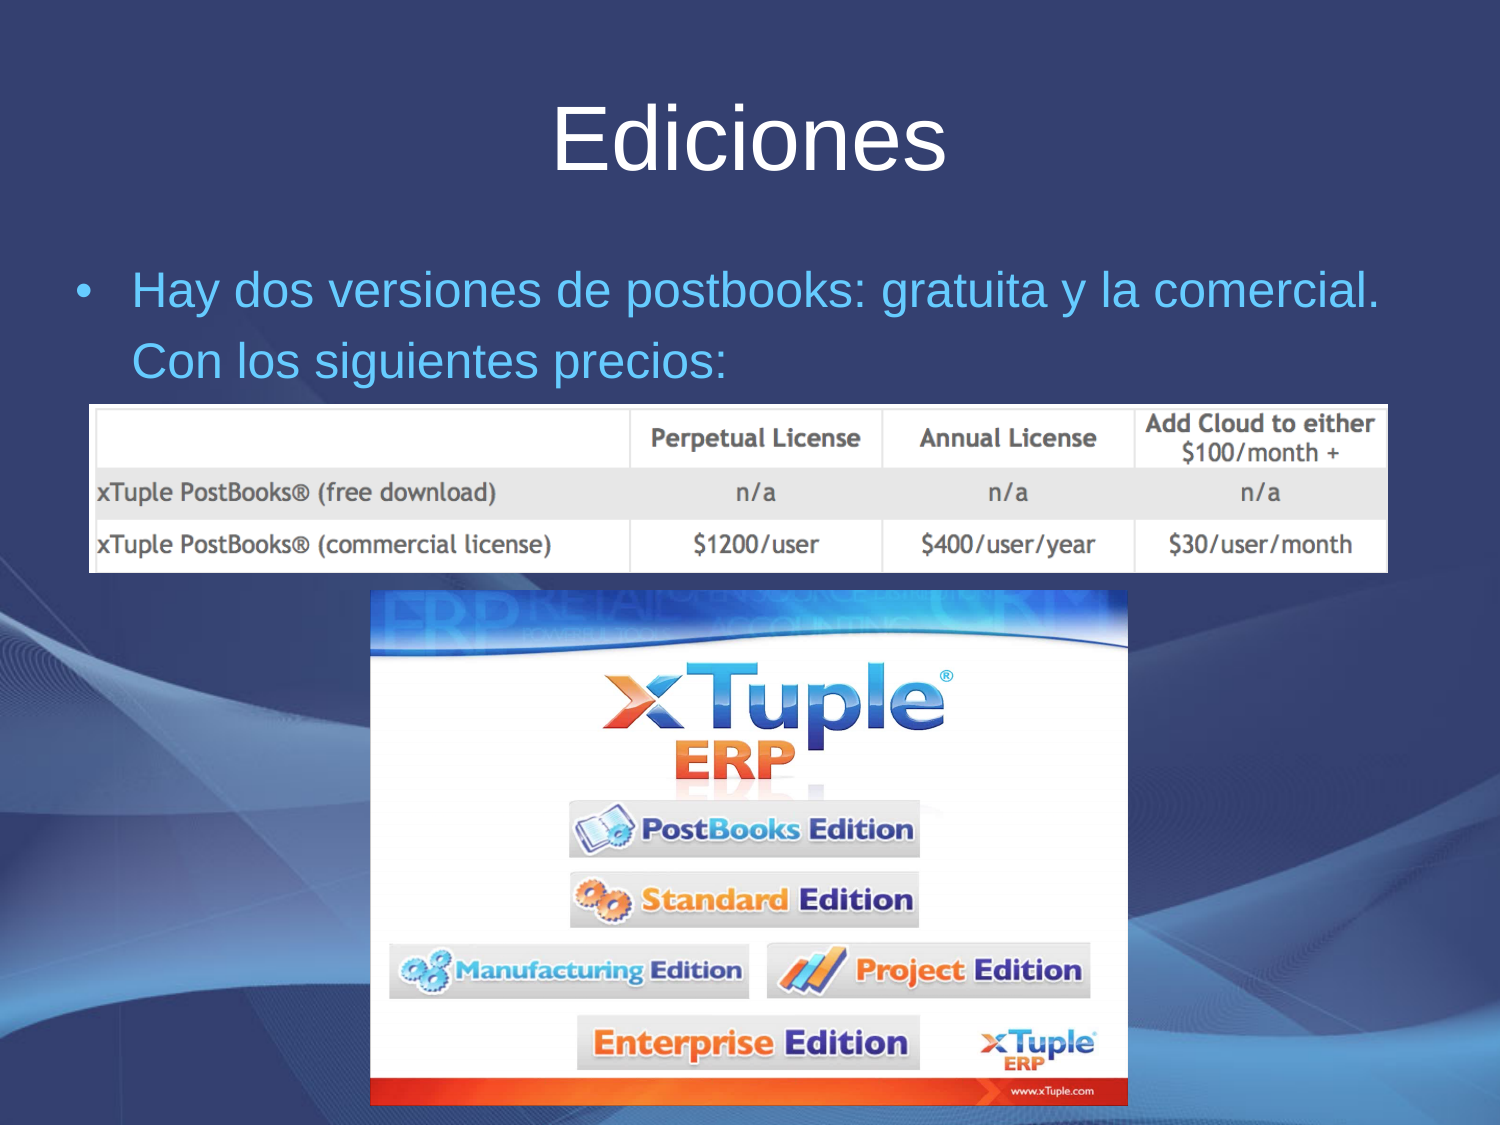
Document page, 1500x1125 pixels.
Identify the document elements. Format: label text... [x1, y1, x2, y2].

title Ediciones [75, 45, 1426, 233]
picture [0, 0, 1500, 1125]
list Hay dos versiones de postbooks: gratuita y la comercial. Con los siguientes precios: [75, 262, 1426, 915]
